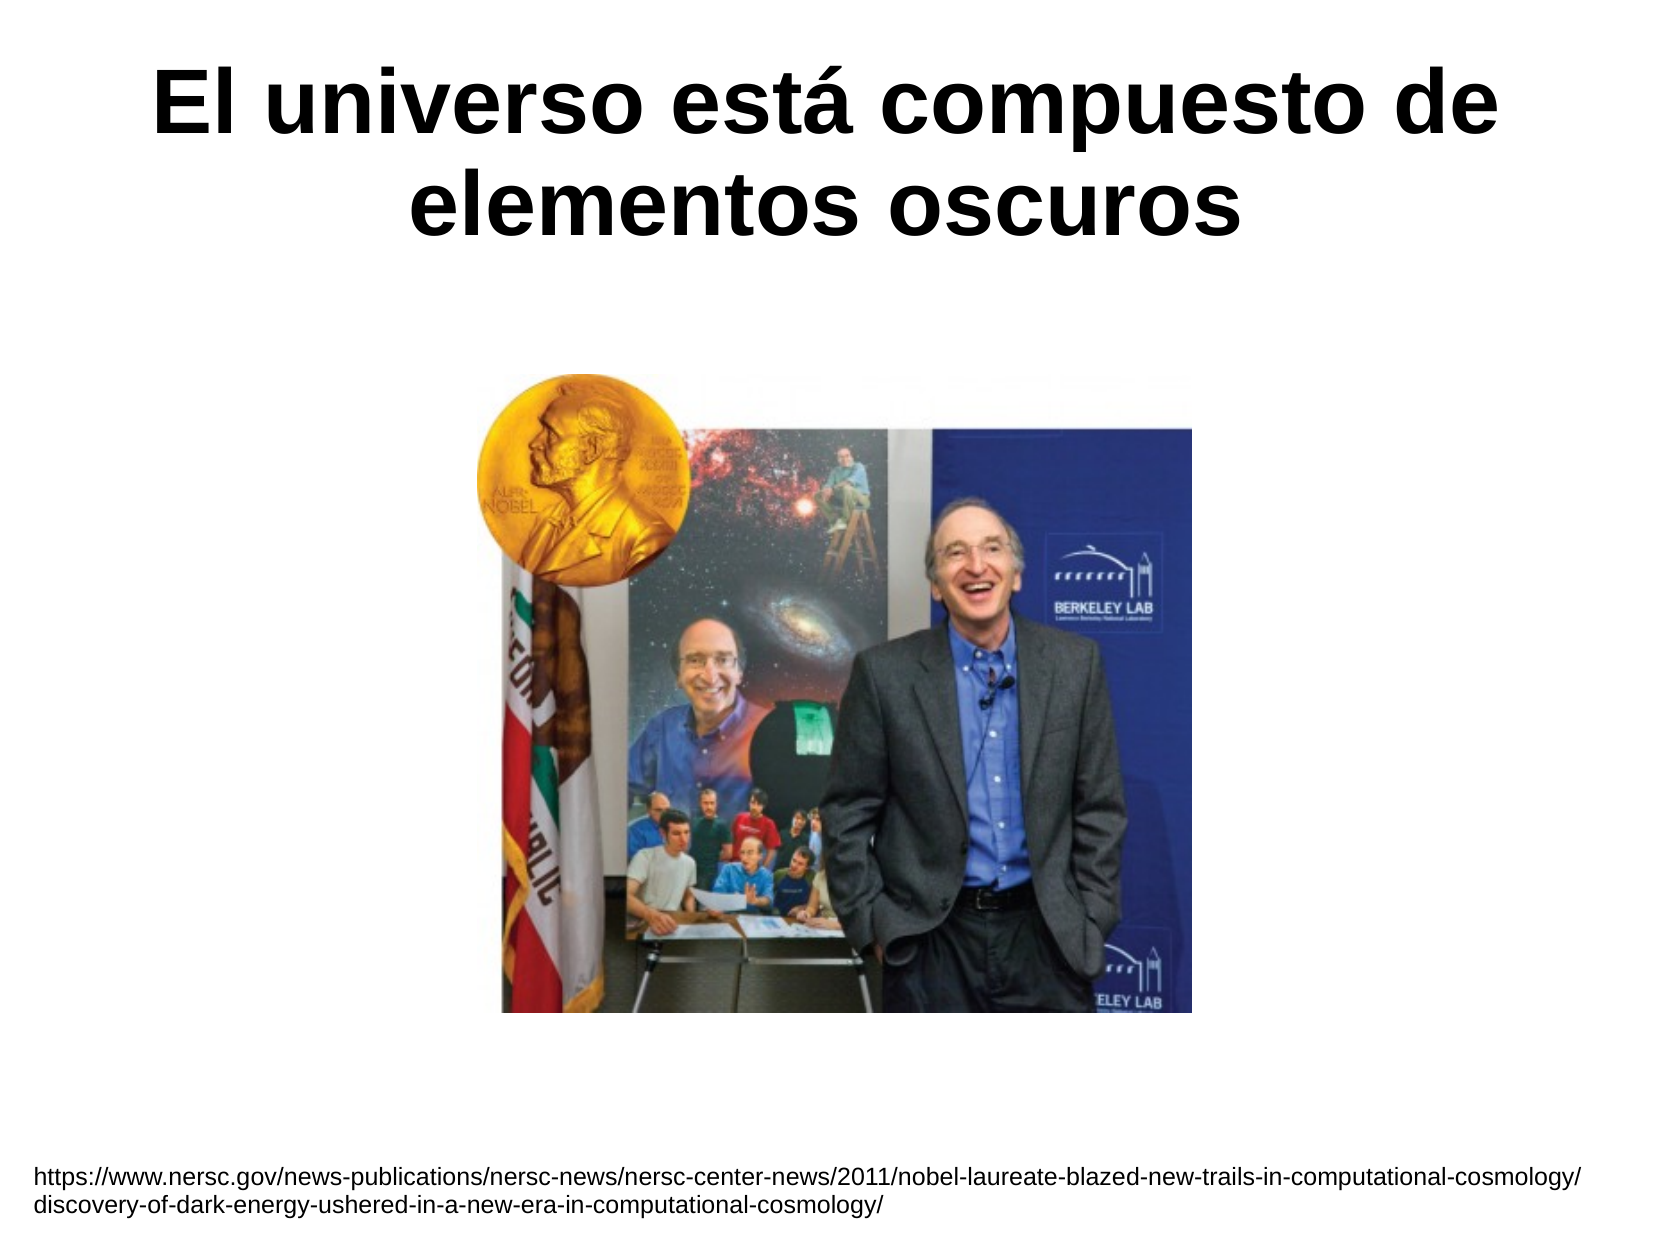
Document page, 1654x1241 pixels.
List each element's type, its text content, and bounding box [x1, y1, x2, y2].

title El universo está compuesto de elementos oscuros [82, 49, 1571, 257]
text_box https://www.nersc.gov/news-publications/nersc-news/nersc-center-news/2011/nobel-laureate-blazed-new-trails-in-computational-cosmology/discovery-of-dark-energy-ushered-in-a-new-era-in-computational-cosmology/ [18, 1155, 1654, 1241]
picture [477, 374, 1192, 1013]
